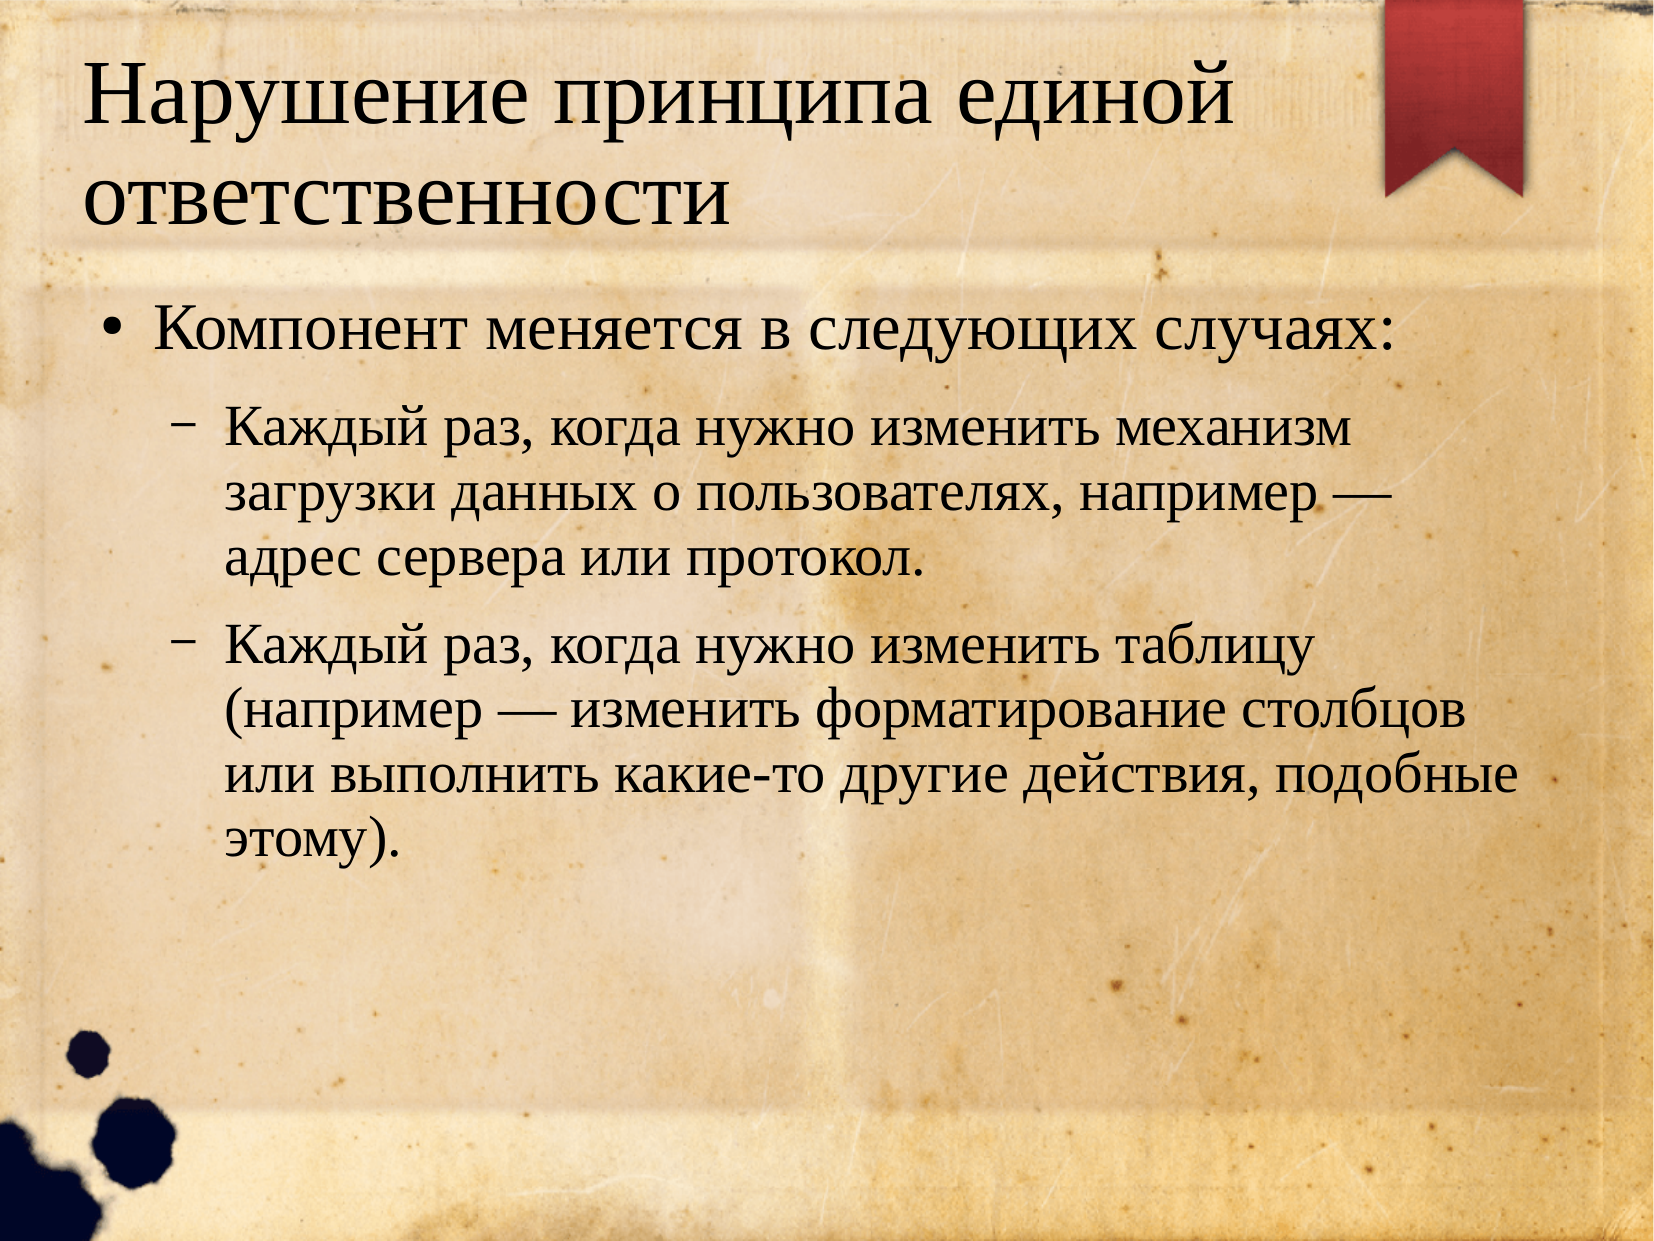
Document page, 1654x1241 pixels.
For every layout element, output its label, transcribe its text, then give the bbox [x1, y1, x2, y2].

list Компонент меняется в следующих случаях: Каждый раз, когда нужно изменить механизм загрузки данных о пользователях, например — адрес сервера или протокол. Каждый раз, когда нужно изменить таблицу (например — изменить форматирование столбцов или выполнить какие-то другие действия, подобные этому). [82, 290, 1538, 1010]
title Нарушение принципа единой ответственности [82, 40, 1347, 245]
picture [0, 0, 1654, 1241]
